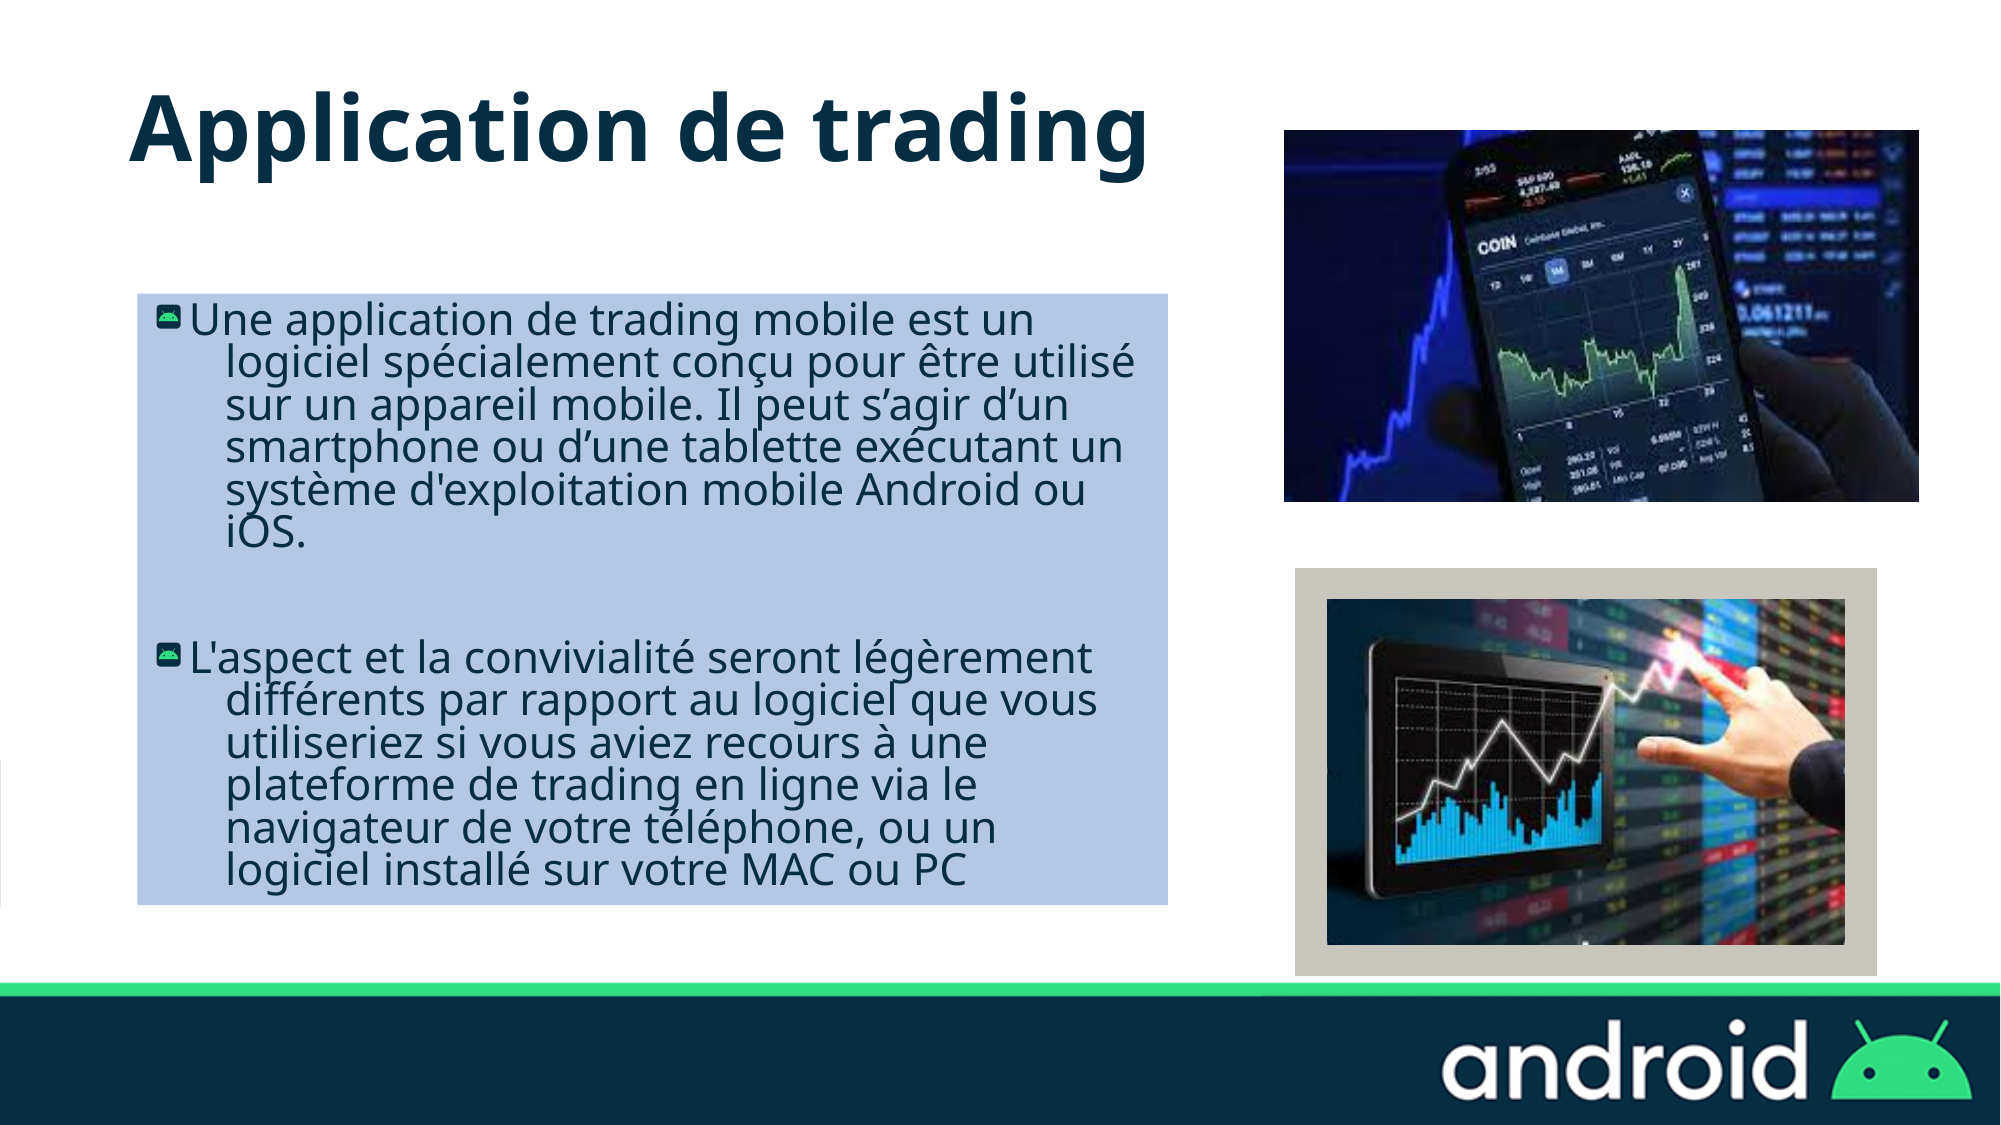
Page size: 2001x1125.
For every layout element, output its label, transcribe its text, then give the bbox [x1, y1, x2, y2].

picture [1284, 130, 1919, 502]
title Application de trading [81, 23, 1224, 241]
picture [1326, 599, 1846, 945]
list Une application de trading mobile est un logiciel spécialement conçu pour être utilisé sur un appareil mobile. Il peut s’agir d’un smartphone ou d’une tablette exécutant un système d'exploitation mobile Android ou iOS. L'aspect et la convivialité seront légèrement différents par rapport au logiciel que vous utiliseriez si vous aviez recours à une plateforme de trading en ligne via le navigateur de votre téléphone, ou un logiciel installé sur votre MAC ou PC [137, 293, 1168, 906]
